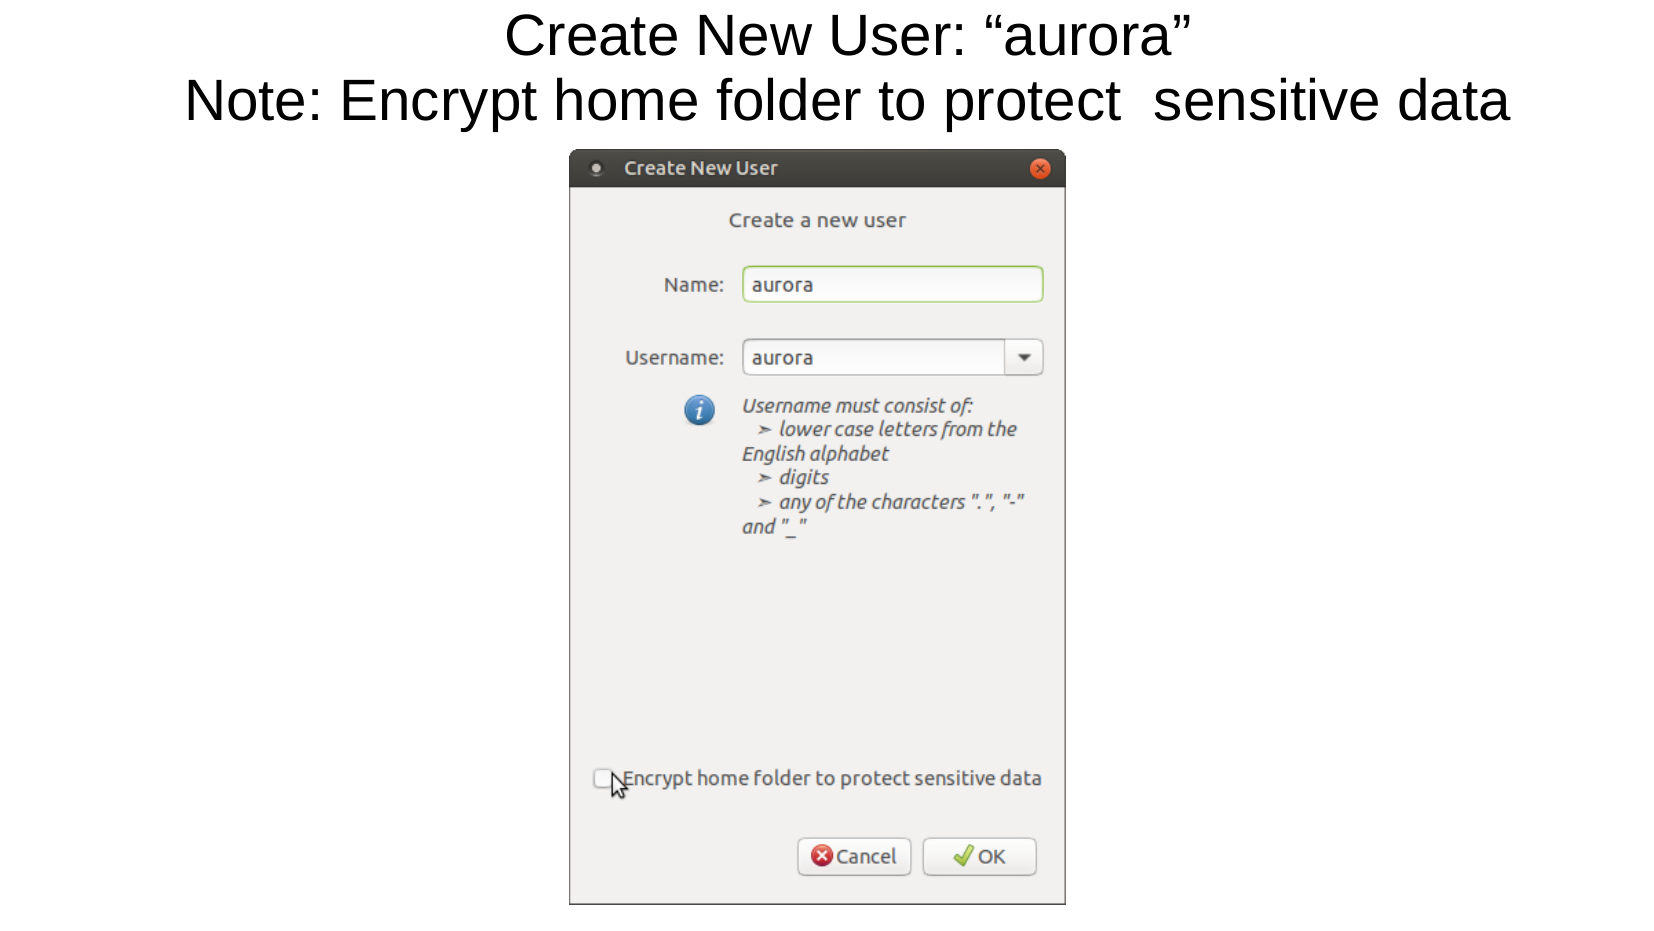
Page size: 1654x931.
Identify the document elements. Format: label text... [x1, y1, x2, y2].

title Create New User: “aurora” Note: Encrypt home folder to protect sensitive data [35, 2, 1626, 133]
picture [569, 149, 1066, 905]
